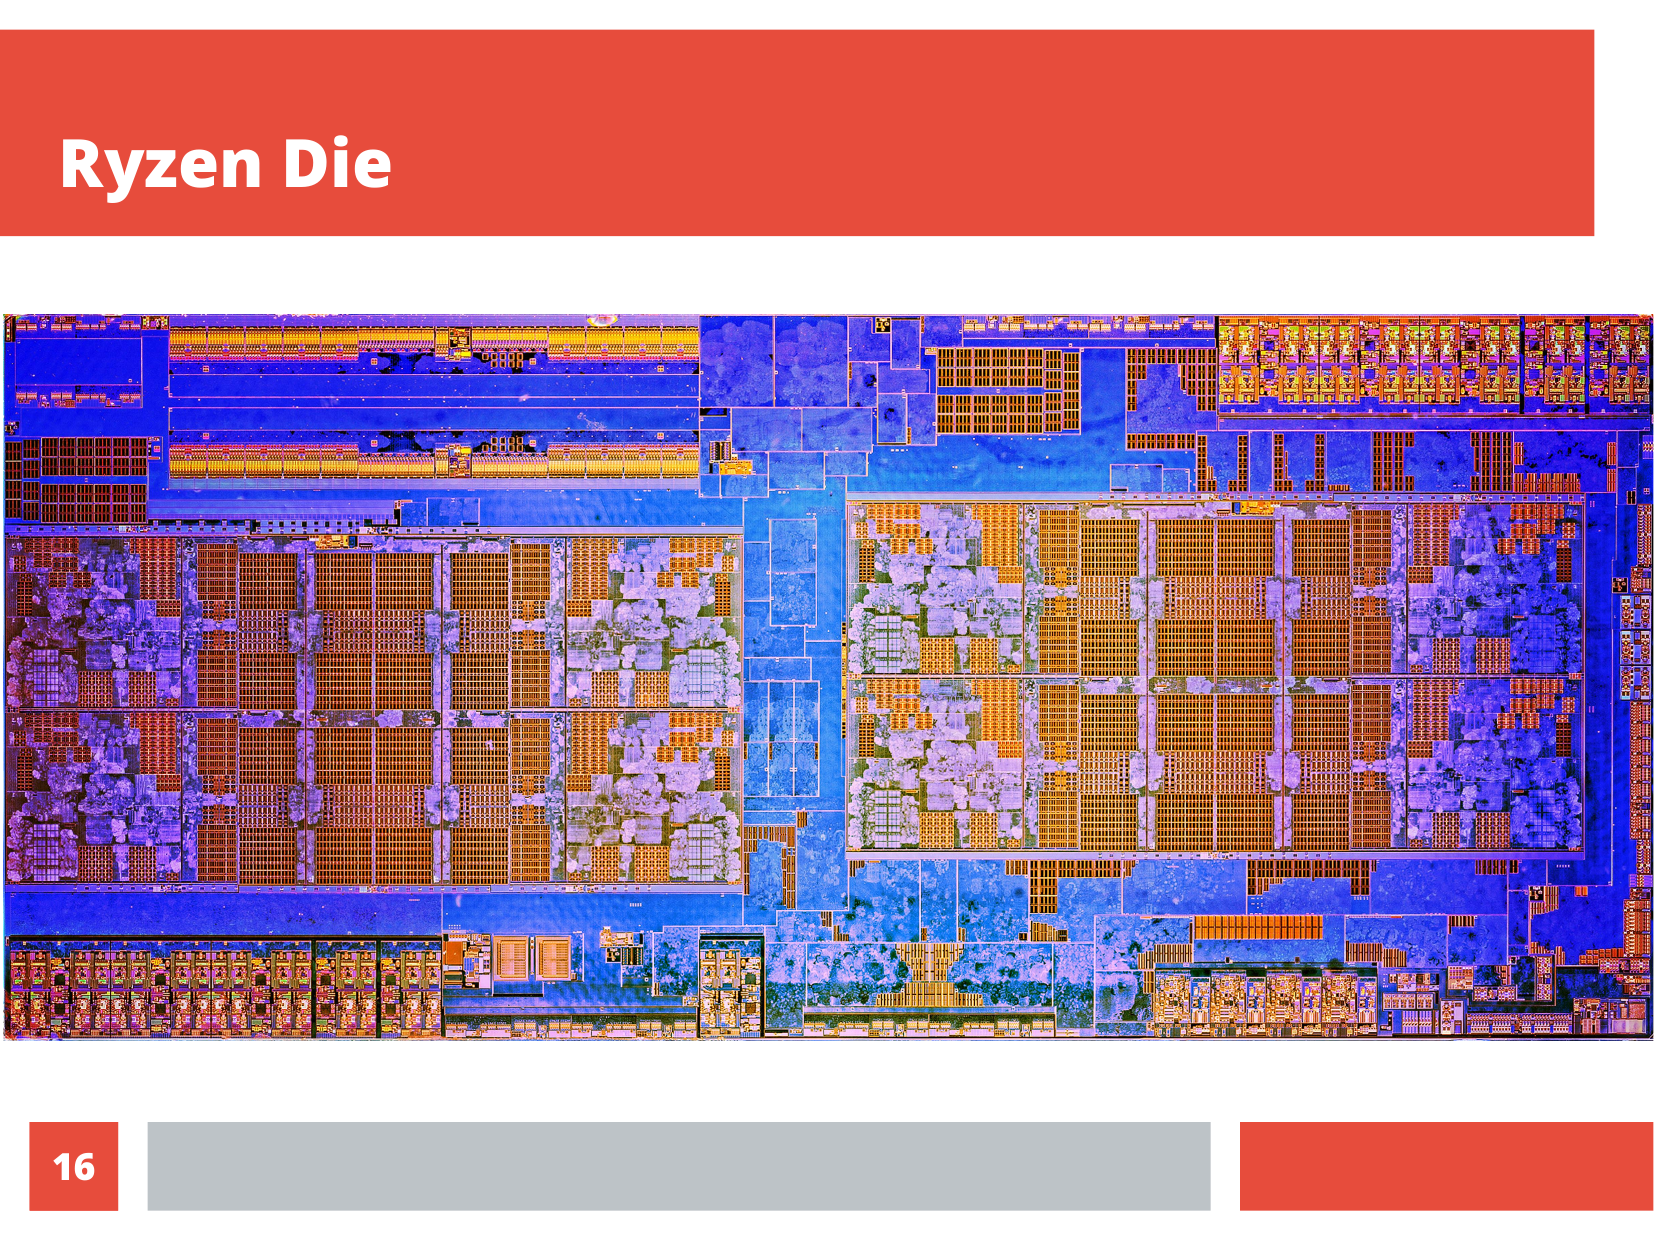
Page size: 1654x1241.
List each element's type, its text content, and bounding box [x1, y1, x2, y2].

title Ryzen Die [59, 59, 1595, 207]
picture [3, 314, 1654, 1041]
